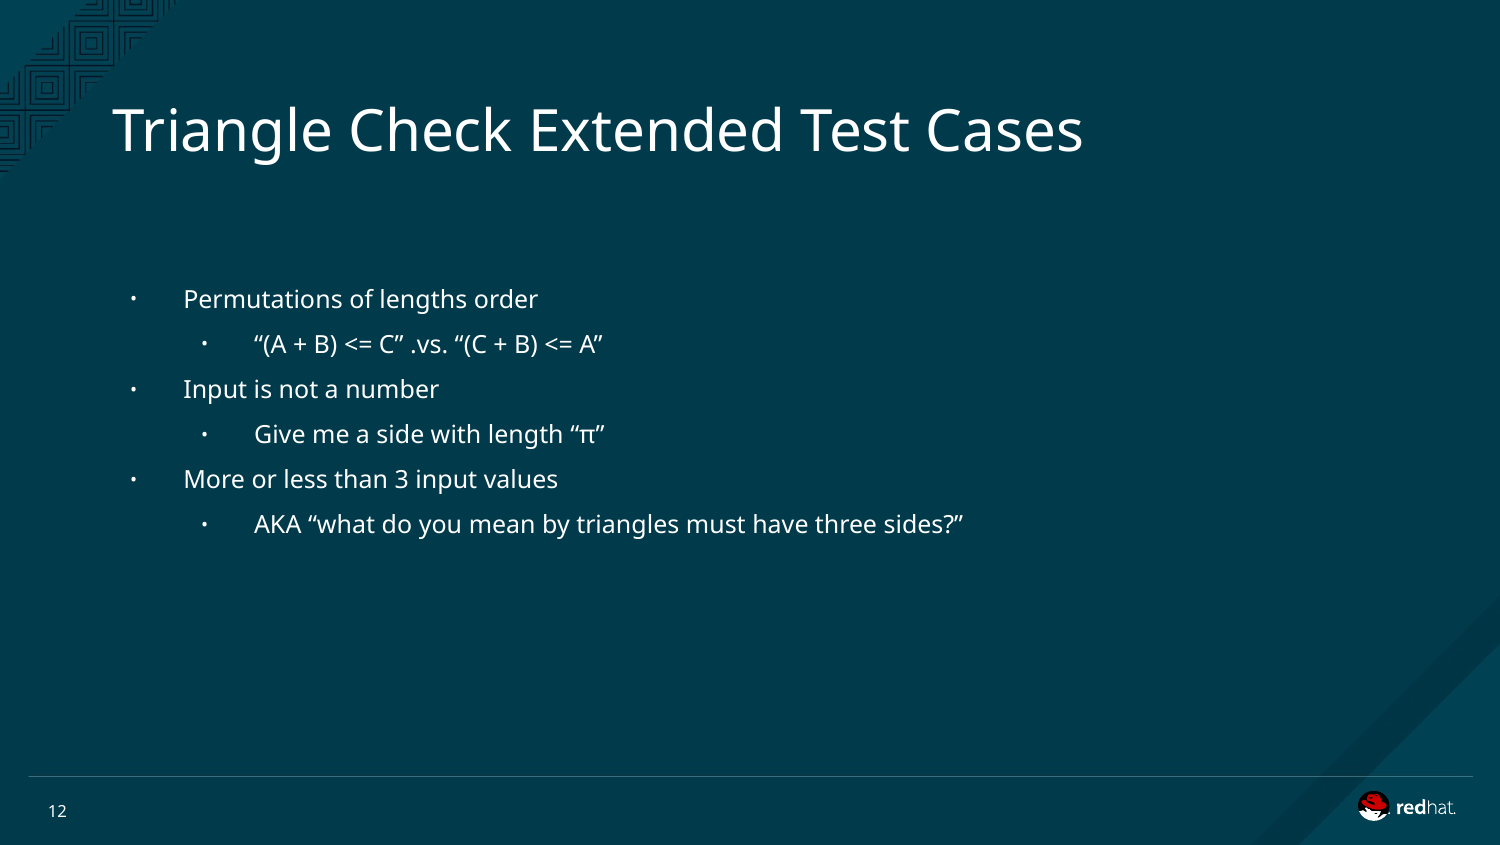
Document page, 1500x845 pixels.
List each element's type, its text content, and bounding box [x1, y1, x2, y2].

title Triangle Check Extended Test Cases [112, 0, 1388, 169]
picture [99, 38, 103, 49]
list Permutations of lengths order “(A + B) <= C” .vs. “(C + B) <= A” Input is not a number Give me a side with length “π” More or less than 3 input values AKA “what do you mean by triangles must have three sides?” [112, 281, 1388, 772]
